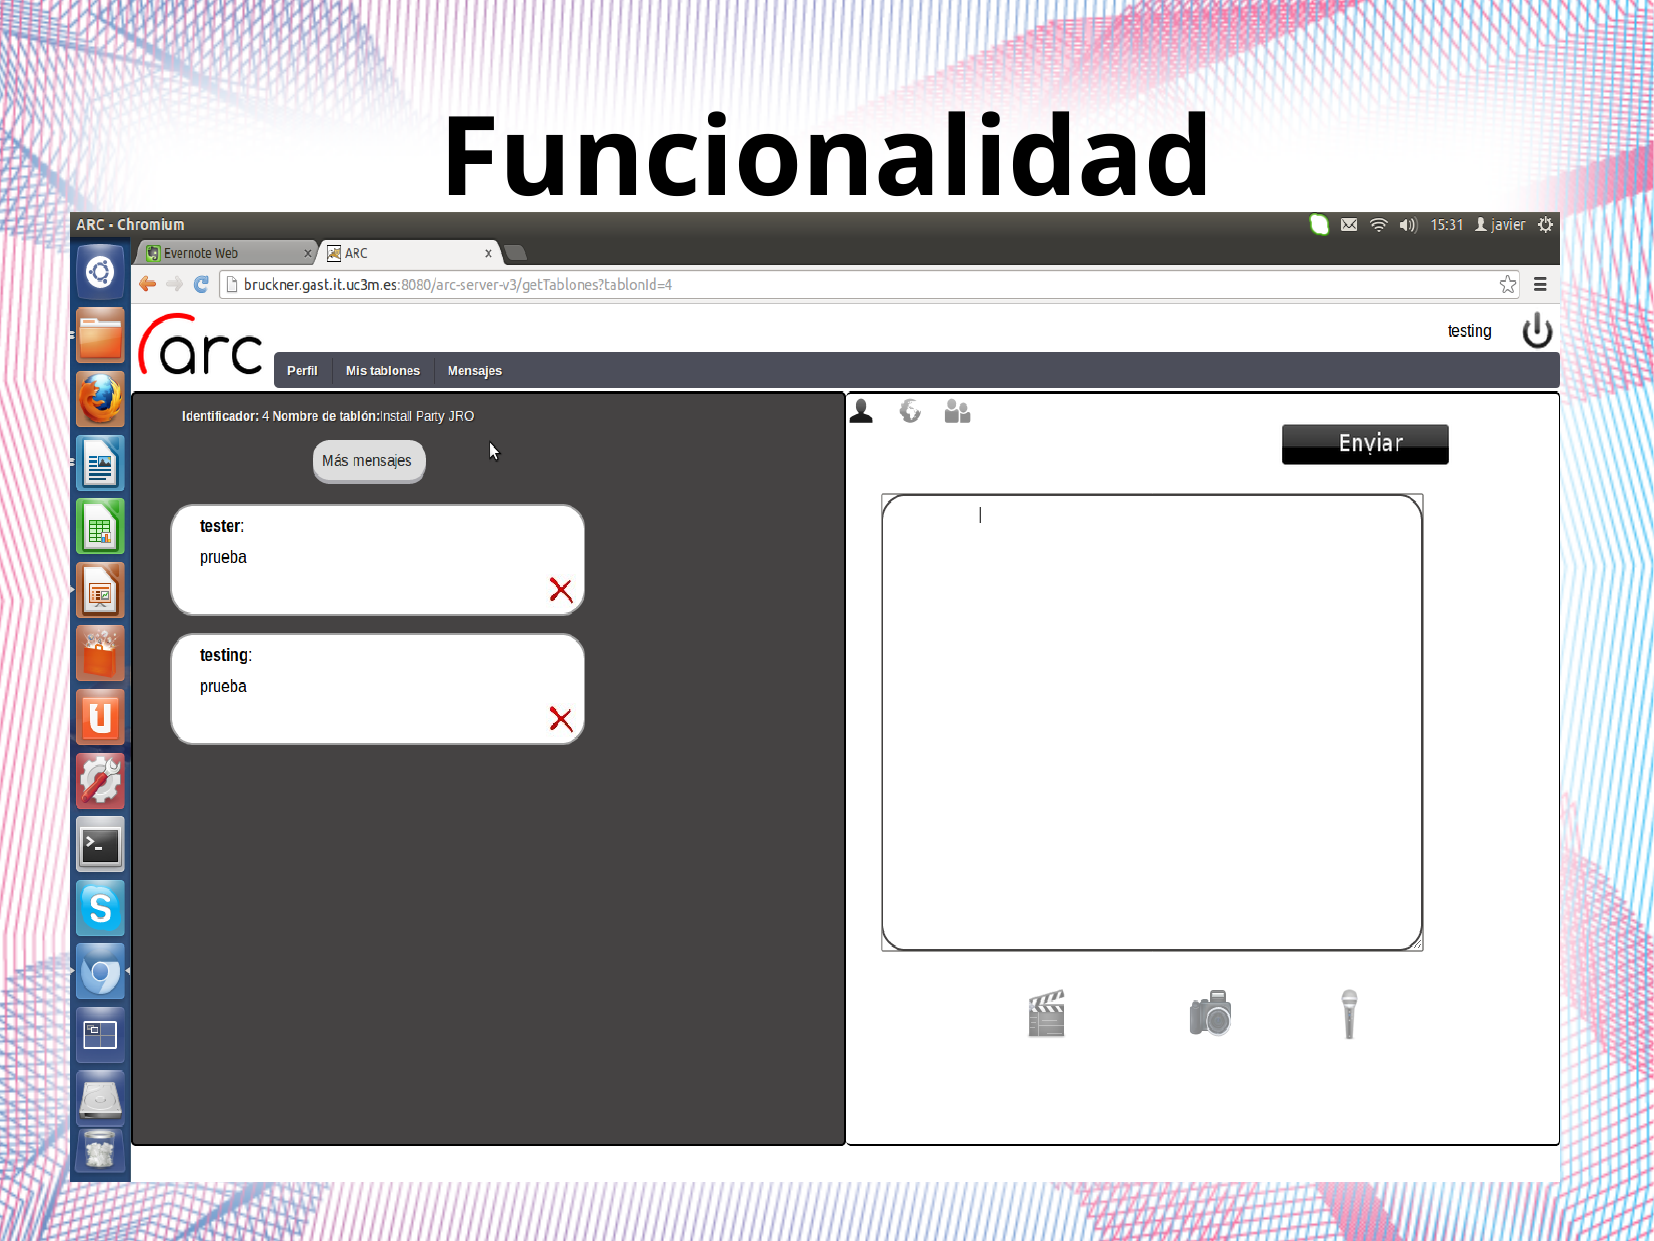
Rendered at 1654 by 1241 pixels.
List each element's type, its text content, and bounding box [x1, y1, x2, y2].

title Funcionalidad [82, 49, 1571, 257]
picture [0, 0, 1654, 1241]
